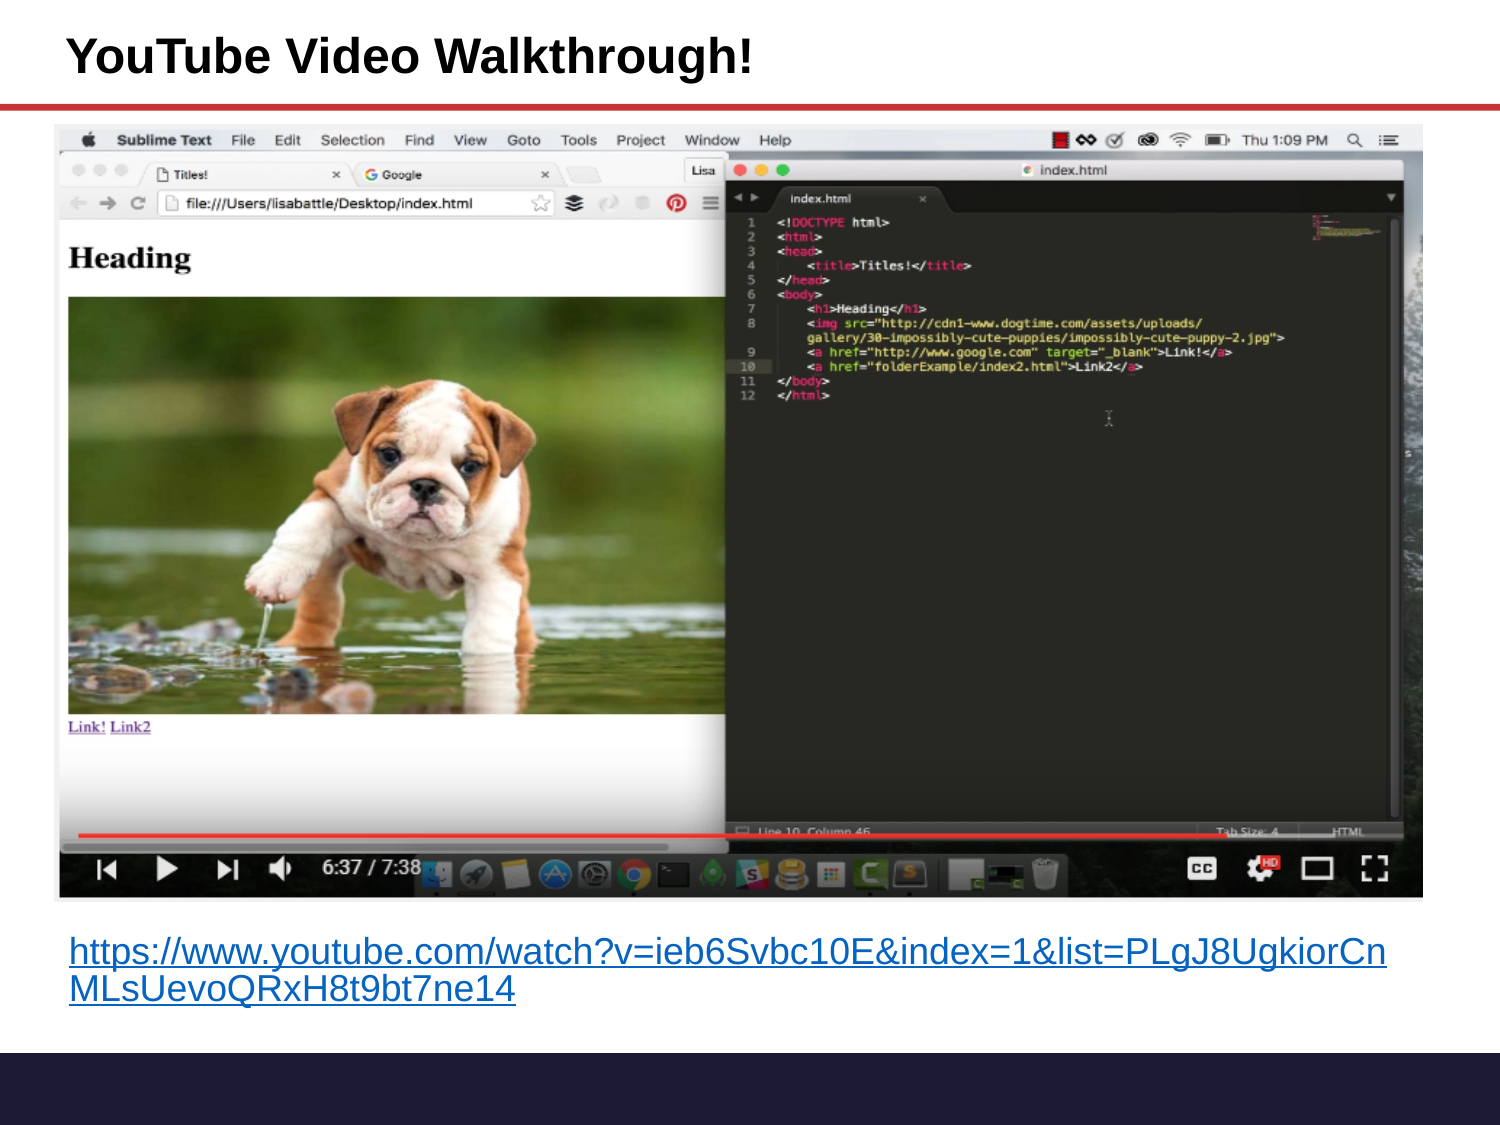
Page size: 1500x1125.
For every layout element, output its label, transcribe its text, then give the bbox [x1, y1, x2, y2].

title YouTube Video Walkthrough! [50, 0, 948, 108]
picture [54, 124, 1423, 902]
text_box https://www.youtube.com/watch?v=ieb6Svbc10E&index=1&list=PLgJ8UgkiorCnMLsUevoQRxH8t9bt7ne14 [54, 919, 1423, 980]
